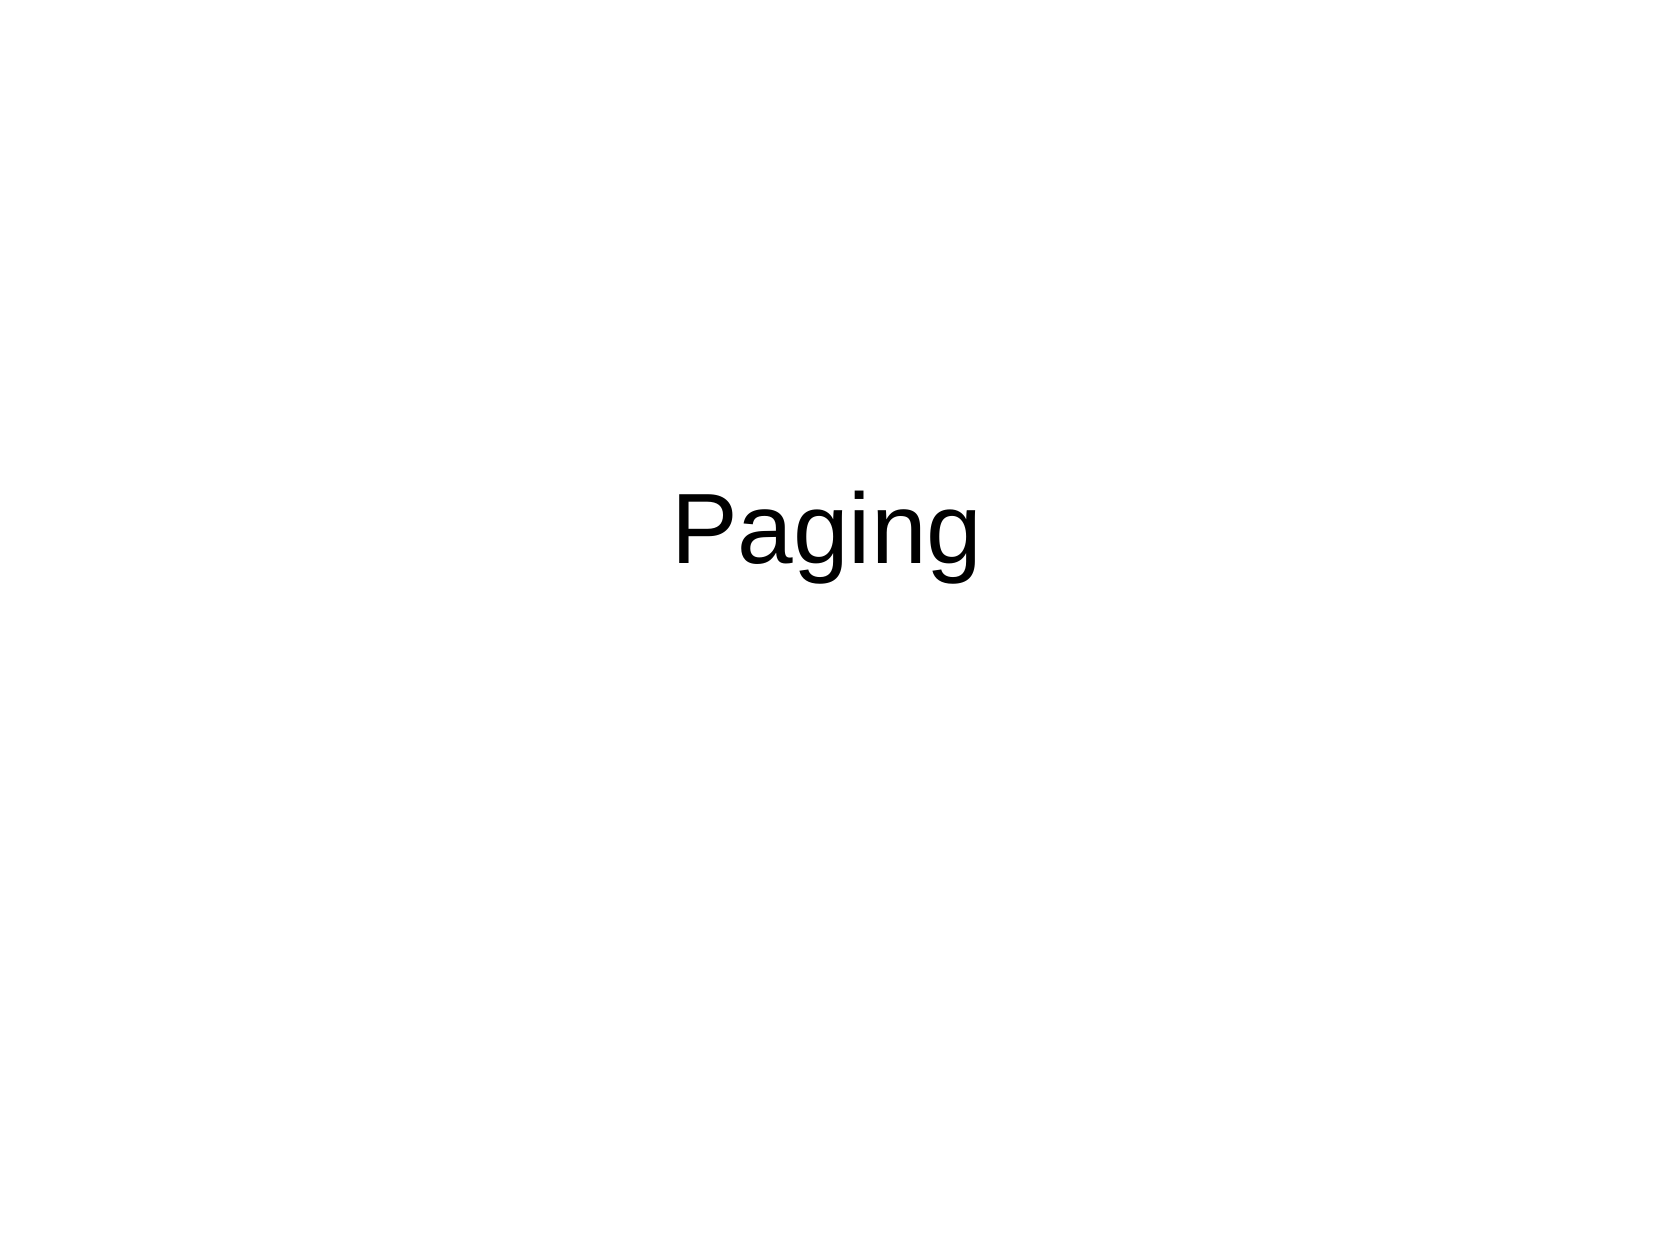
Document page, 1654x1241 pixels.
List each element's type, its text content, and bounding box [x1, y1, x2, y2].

subtitle Paging [82, 49, 1571, 1010]
